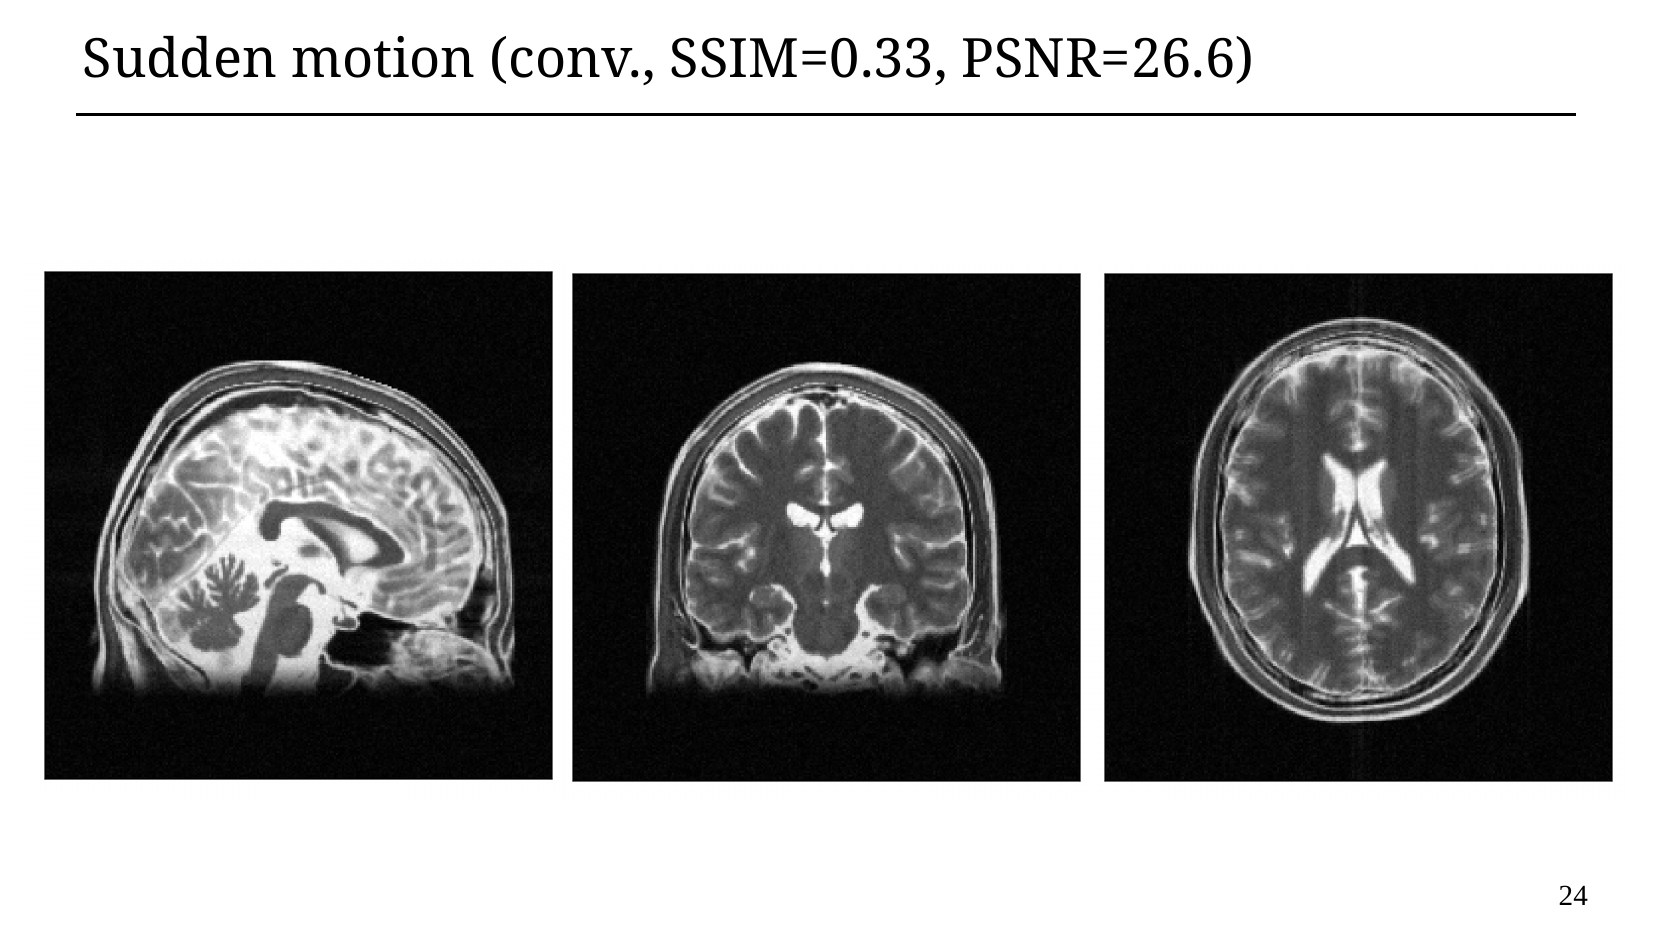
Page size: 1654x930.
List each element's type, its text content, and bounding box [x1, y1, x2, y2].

picture [24, 258, 1625, 801]
title Sudden motion (conv., SSIM=0.33, PSNR=26.6) [82, 7, 1571, 105]
